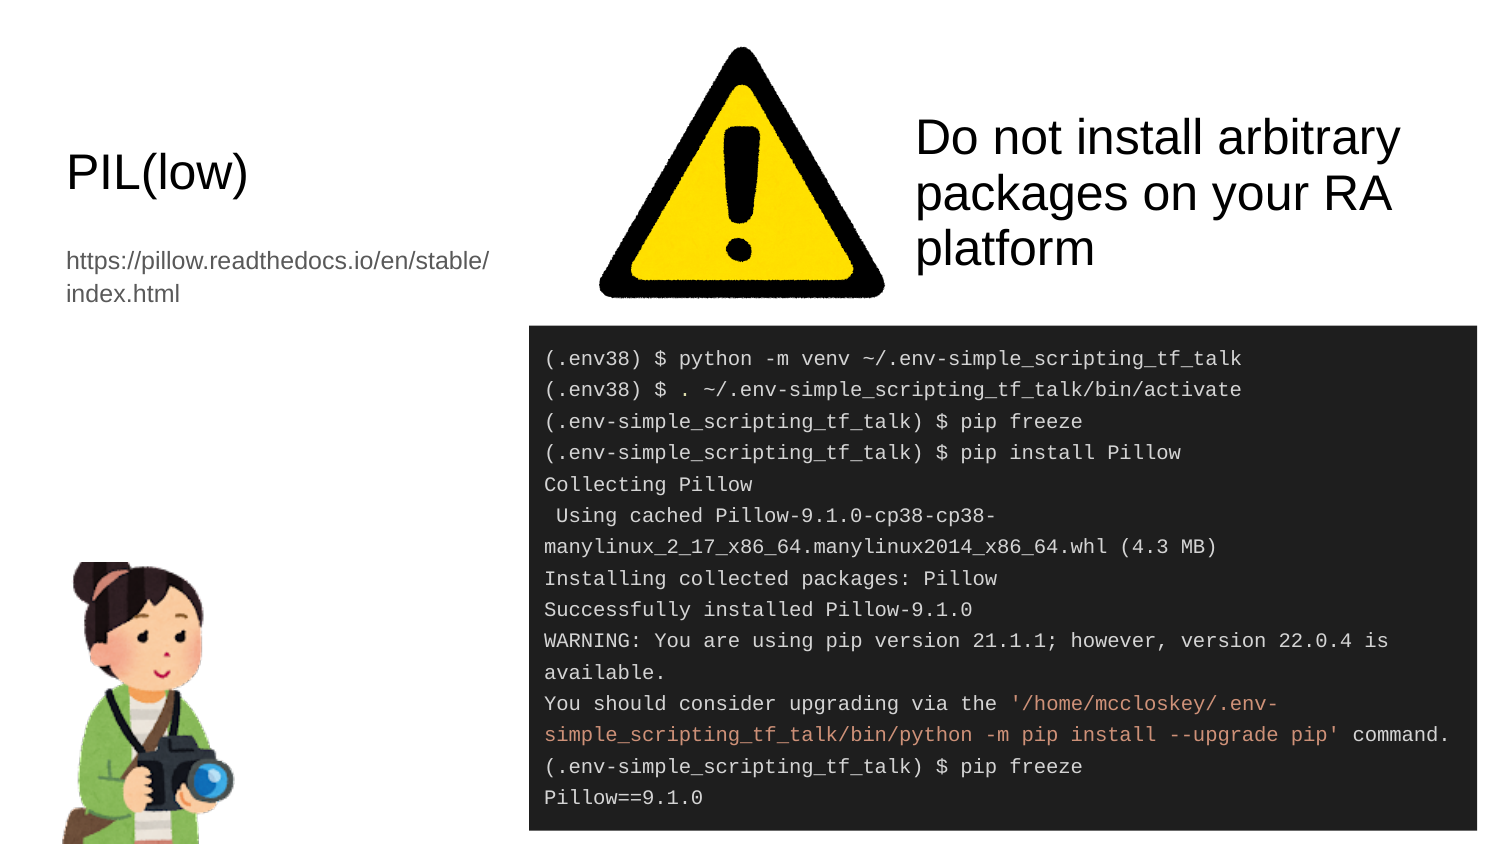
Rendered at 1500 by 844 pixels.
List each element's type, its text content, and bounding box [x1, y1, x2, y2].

picture [587, 34, 892, 312]
list https://pillow.readthedocs.io/en/stable/index.html [51, 227, 512, 750]
title Do not install arbitrary packages on your RA platform [900, 14, 1451, 292]
picture [0, 562, 282, 844]
list (.env38) $ python -m venv ~/.env-simple_scripting_tf_talk (.env38) $ . ~/.env-simple_scripting_tf_talk/bin/activate (.env-simple_scripting_tf_talk) $ pip freeze (.env-simple_scripting_tf_talk) $ pip install Pillow Collecting Pillow Using cached Pillow-9.1.0-cp38-cp38-manylinux_2_17_x86_64.manylinux2014_x86_64.whl (4.3 MB) Installing collected packages: Pillow Successfully installed Pillow-9.1.0 WARNING: You are using pip version 21.1.1; however, version 22.0.4 is available. You should consider upgrading via the '/home/mccloskey/.env-simple_scripting_tf_talk/bin/python -m pip install --upgrade pip' command. (.env-simple_scripting_tf_talk) $ pip freeze Pillow==9.1.0 [529, 325, 1478, 831]
title PIL(low) [51, 91, 512, 216]
